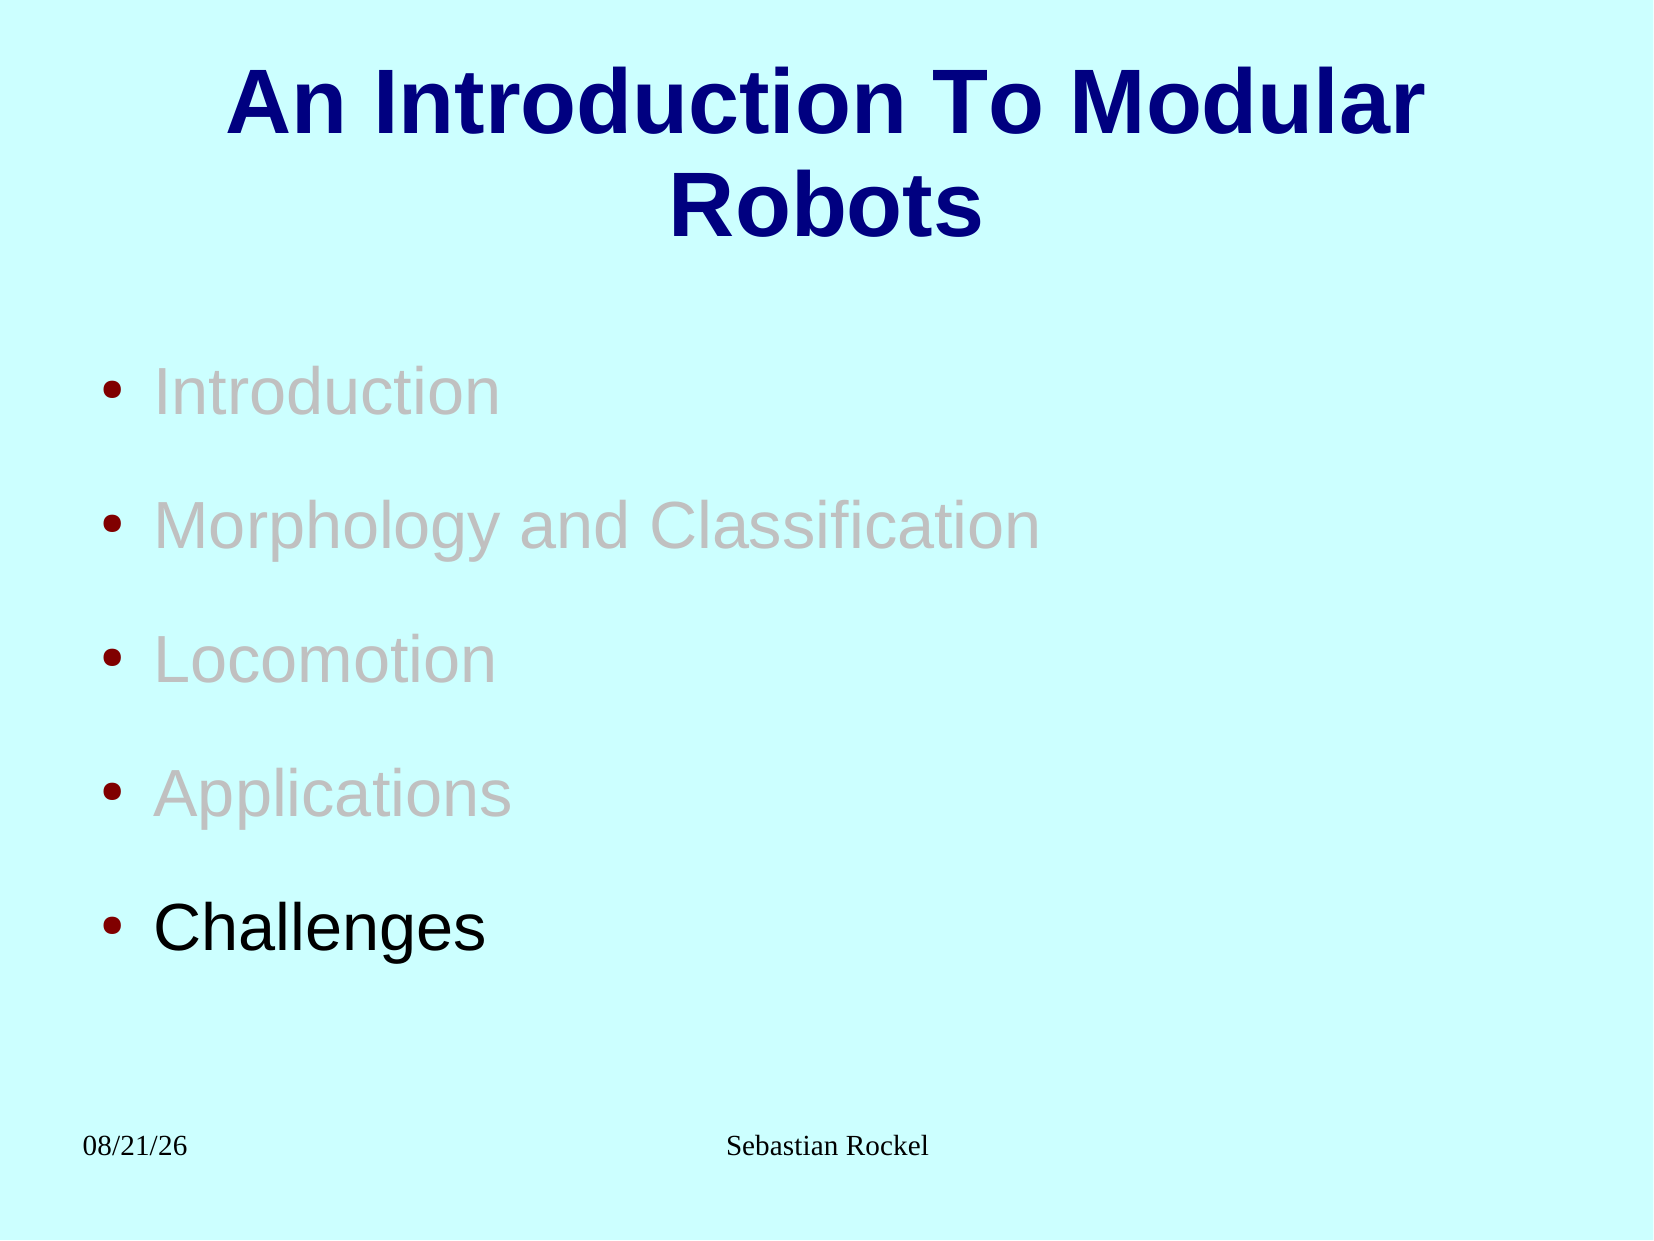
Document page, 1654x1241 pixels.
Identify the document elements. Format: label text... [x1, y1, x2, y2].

list Introduction Morphology and Classification Locomotion Applications Challenges [82, 354, 1571, 1094]
title An Introduction To Modular Robots [82, 49, 1571, 257]
